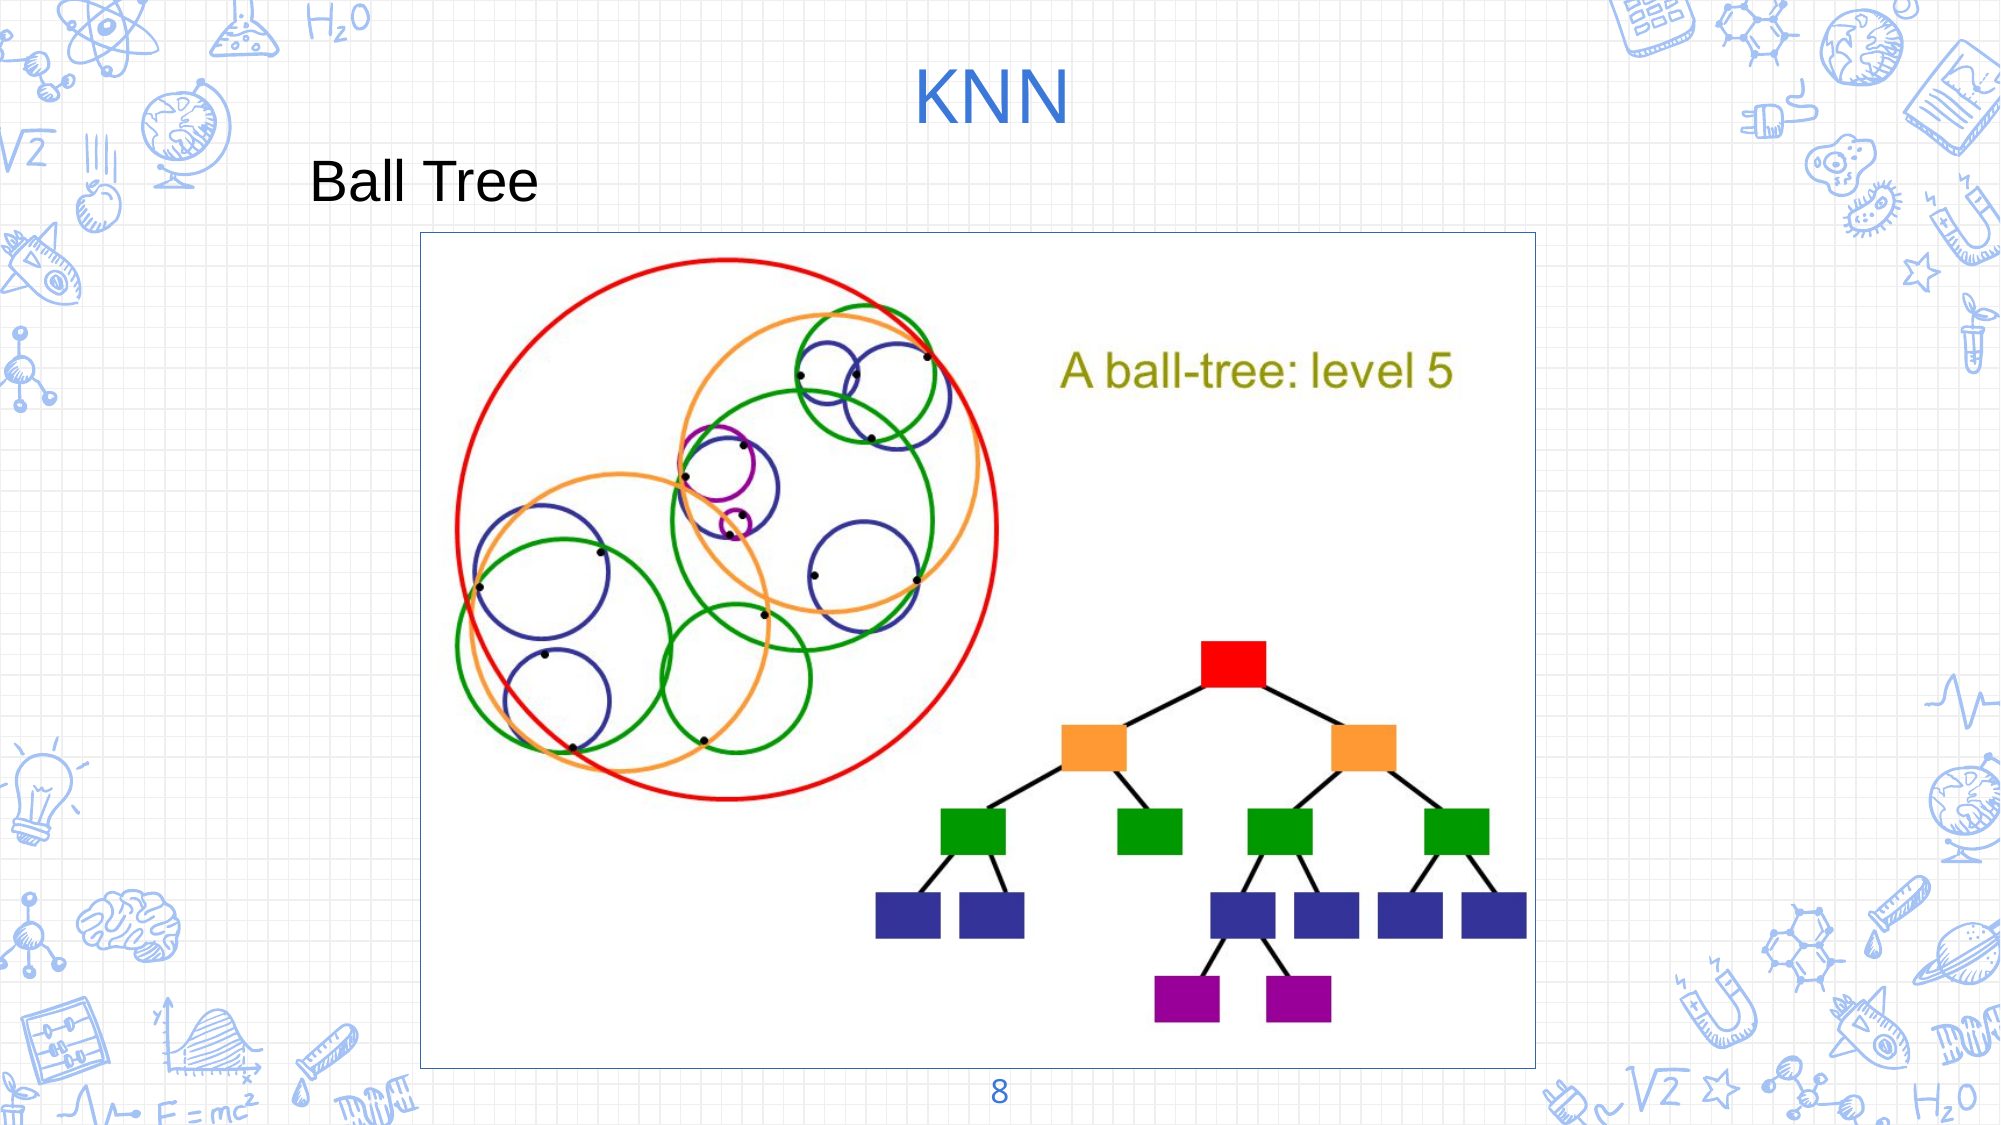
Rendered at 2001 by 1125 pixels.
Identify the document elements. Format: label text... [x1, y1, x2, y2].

text_box Ball Tree [294, 141, 556, 222]
text_box <número> [939, 1069, 1060, 1125]
picture [420, 232, 1536, 1069]
text_box KNN [897, 35, 1302, 138]
